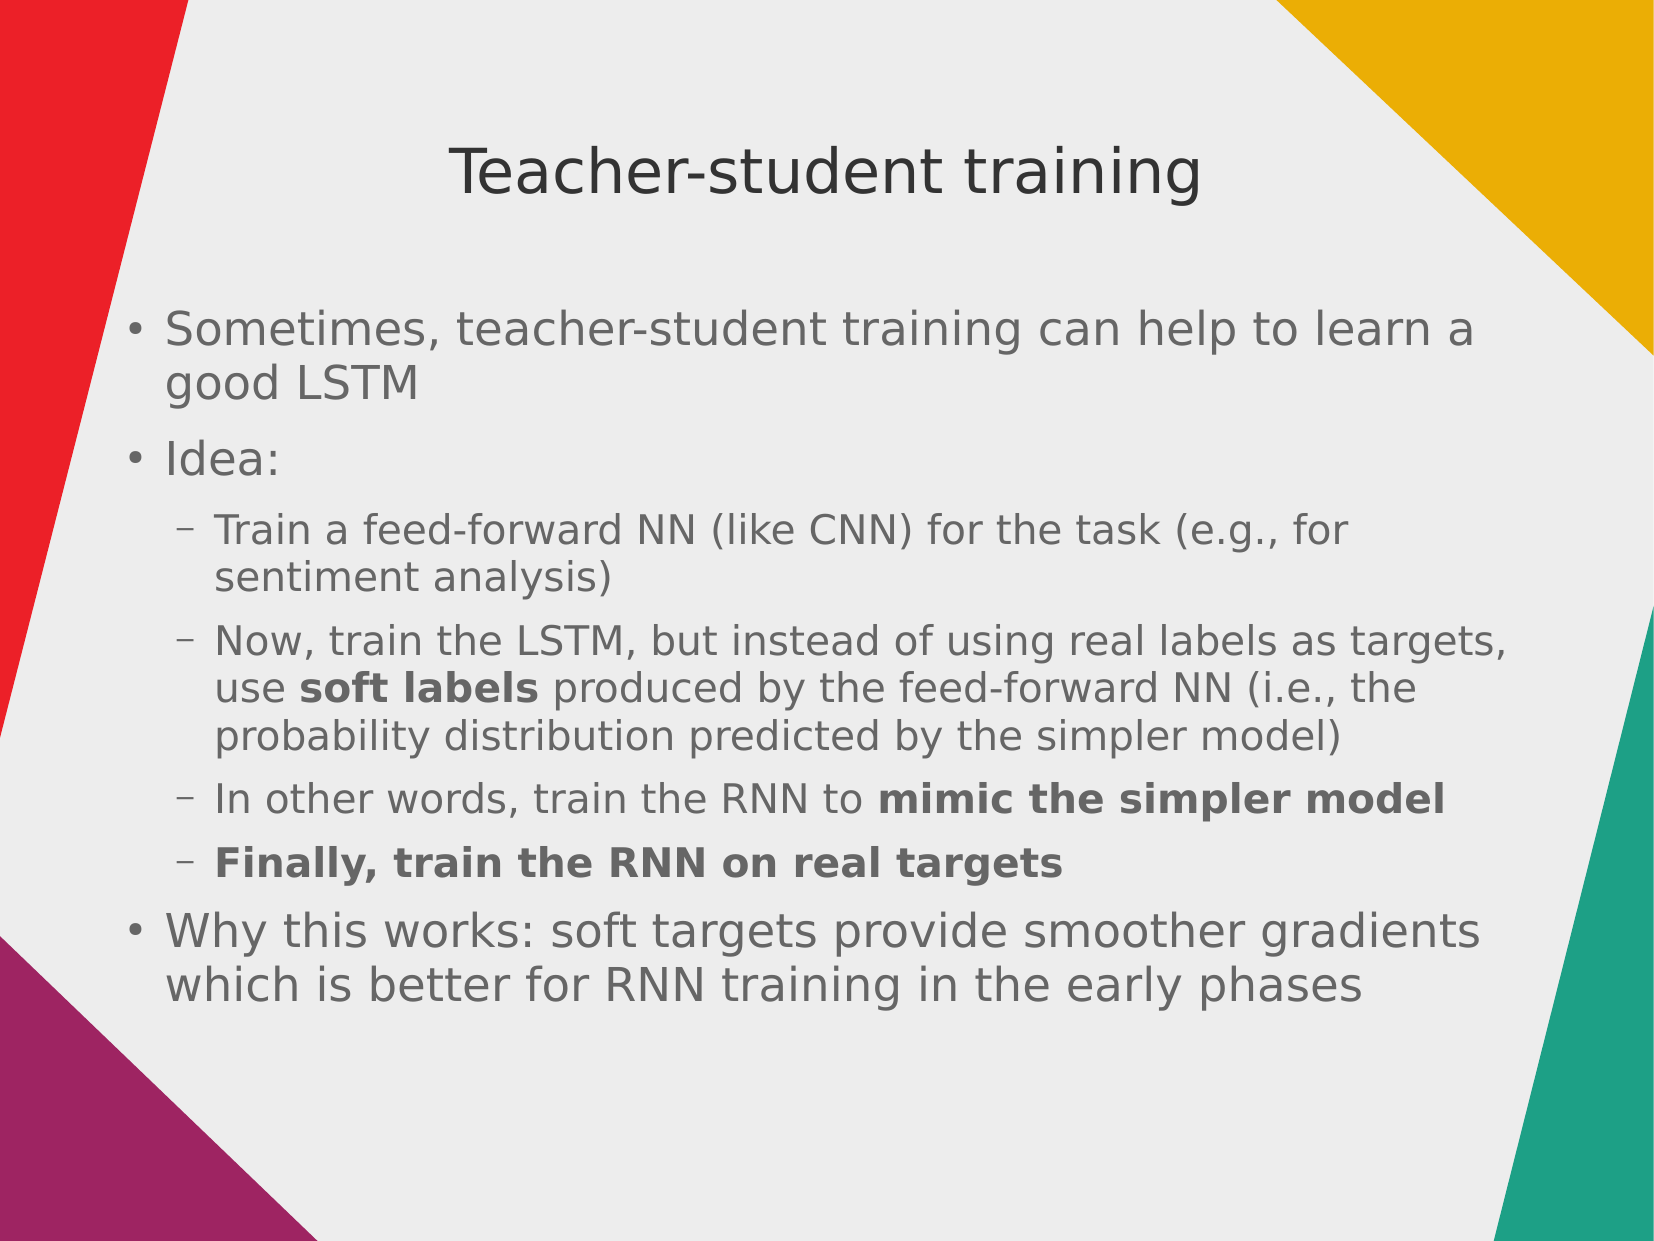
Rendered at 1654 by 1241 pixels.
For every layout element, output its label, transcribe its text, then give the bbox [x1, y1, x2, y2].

list Sometimes, teacher-student training can help to learn a good LSTM Idea: Train a feed-forward NN (like CNN) for the task (e.g., for sentiment analysis) Now, train the LSTM, but instead of using real labels as targets, use soft labels produced by the feed-forward NN (i.e., the probability distribution predicted by the simpler model) In other words, train the RNN to mimic the simpler model Finally, train the RNN on real targets Why this works: soft targets provide smoother gradients which is better for RNN training in the early phases [114, 302, 1539, 1033]
title Teacher-student training [114, 73, 1539, 271]
